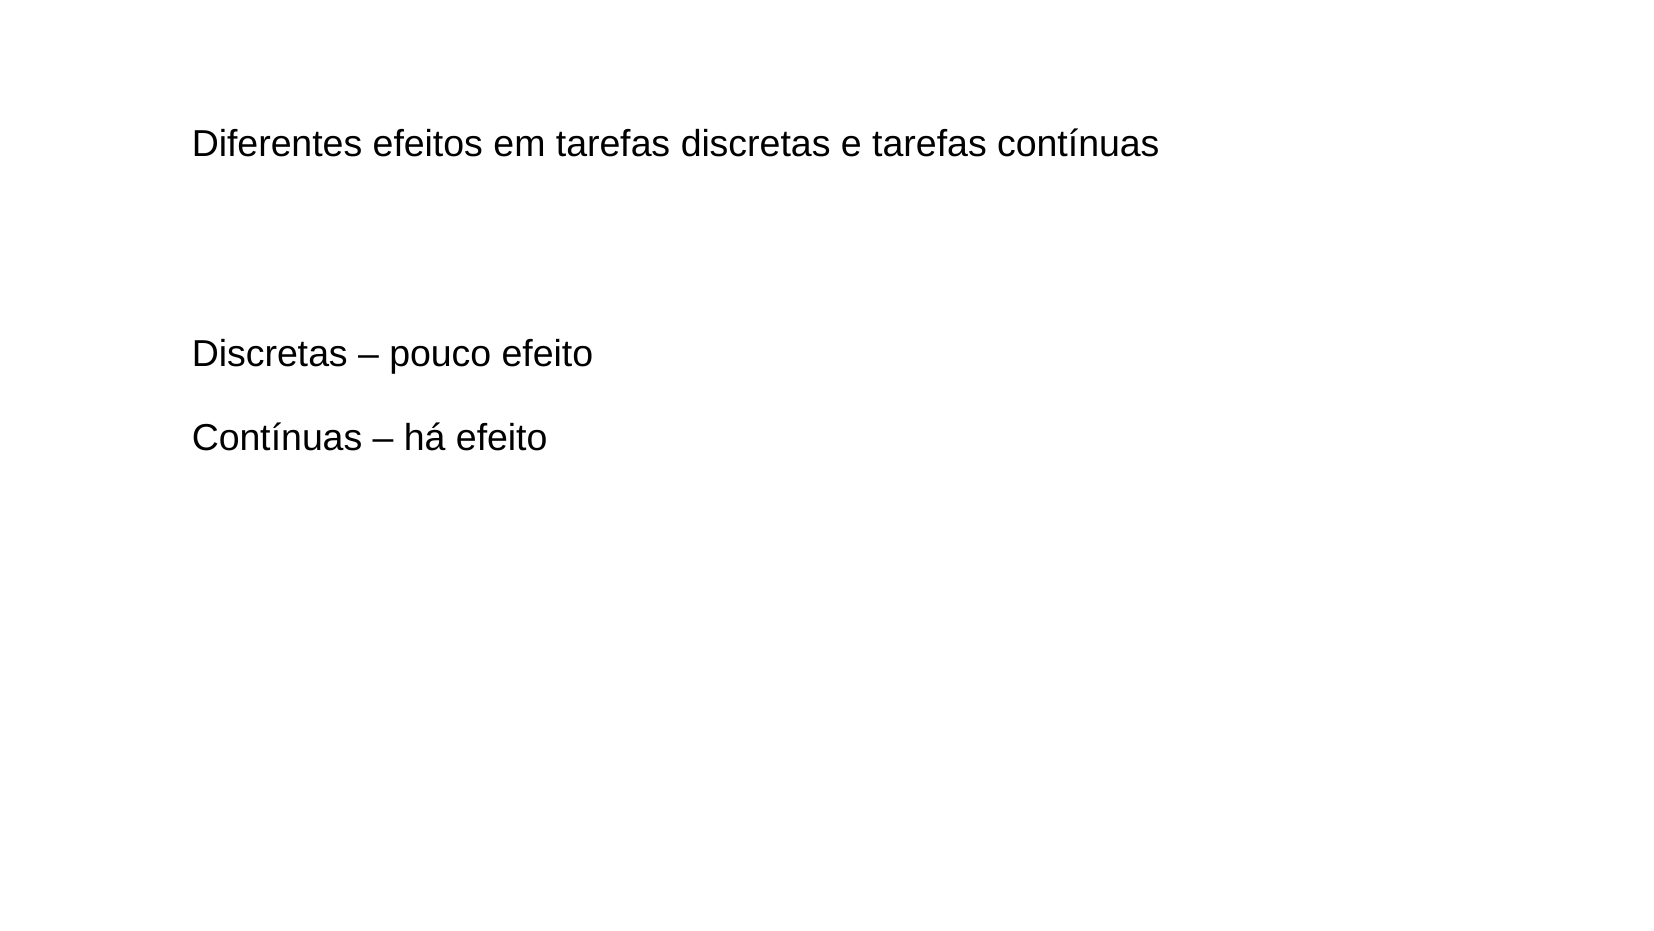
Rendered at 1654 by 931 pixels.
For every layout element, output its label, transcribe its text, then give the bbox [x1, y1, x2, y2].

text_box Diferentes efeitos em tarefas discretas e tarefas contínuas Discretas – pouco efeito Contínuas – há efeito [177, 114, 1418, 466]
